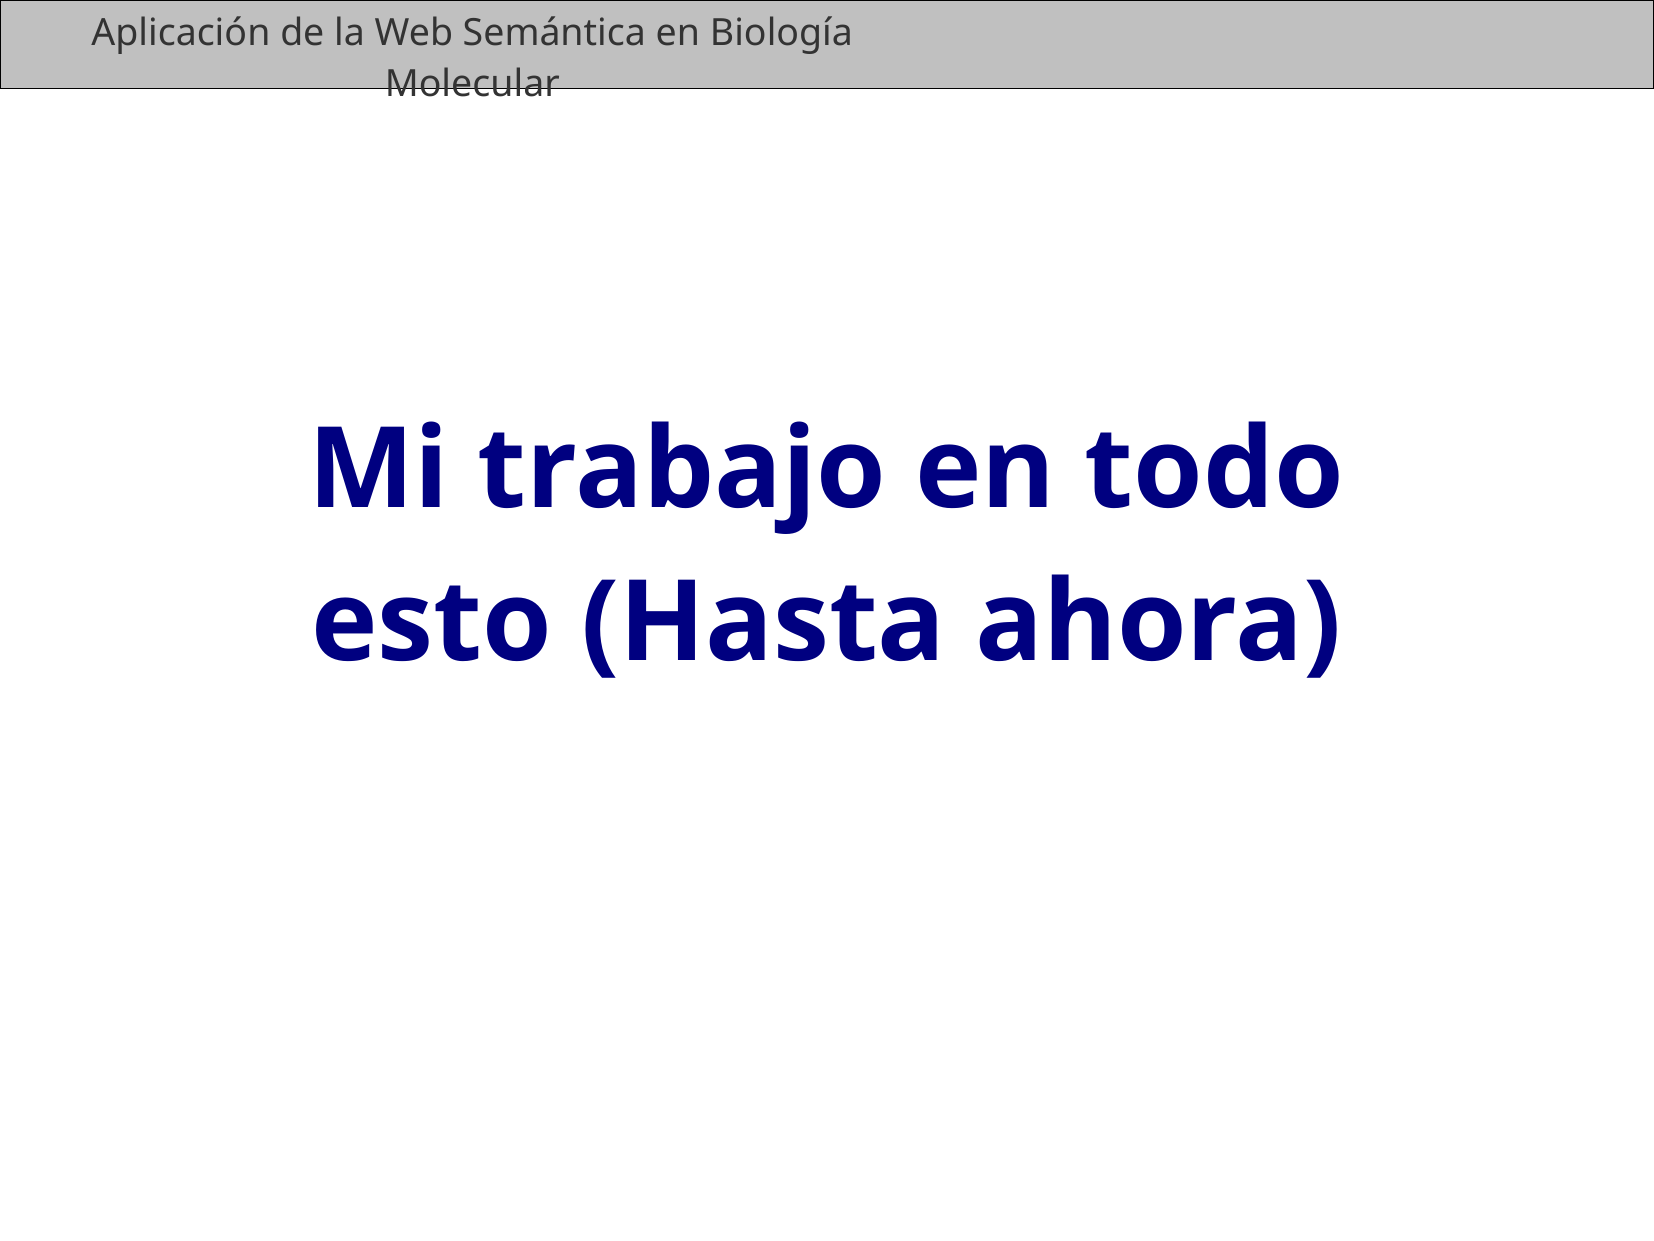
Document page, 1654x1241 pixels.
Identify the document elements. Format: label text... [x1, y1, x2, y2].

text_box [0, 0, 1654, 89]
text_box Aplicación de la Web Semántica en Biología Molecular [0, 23, 945, 89]
text_box Mi trabajo en todo esto (Hasta ahora) [206, 381, 1447, 699]
